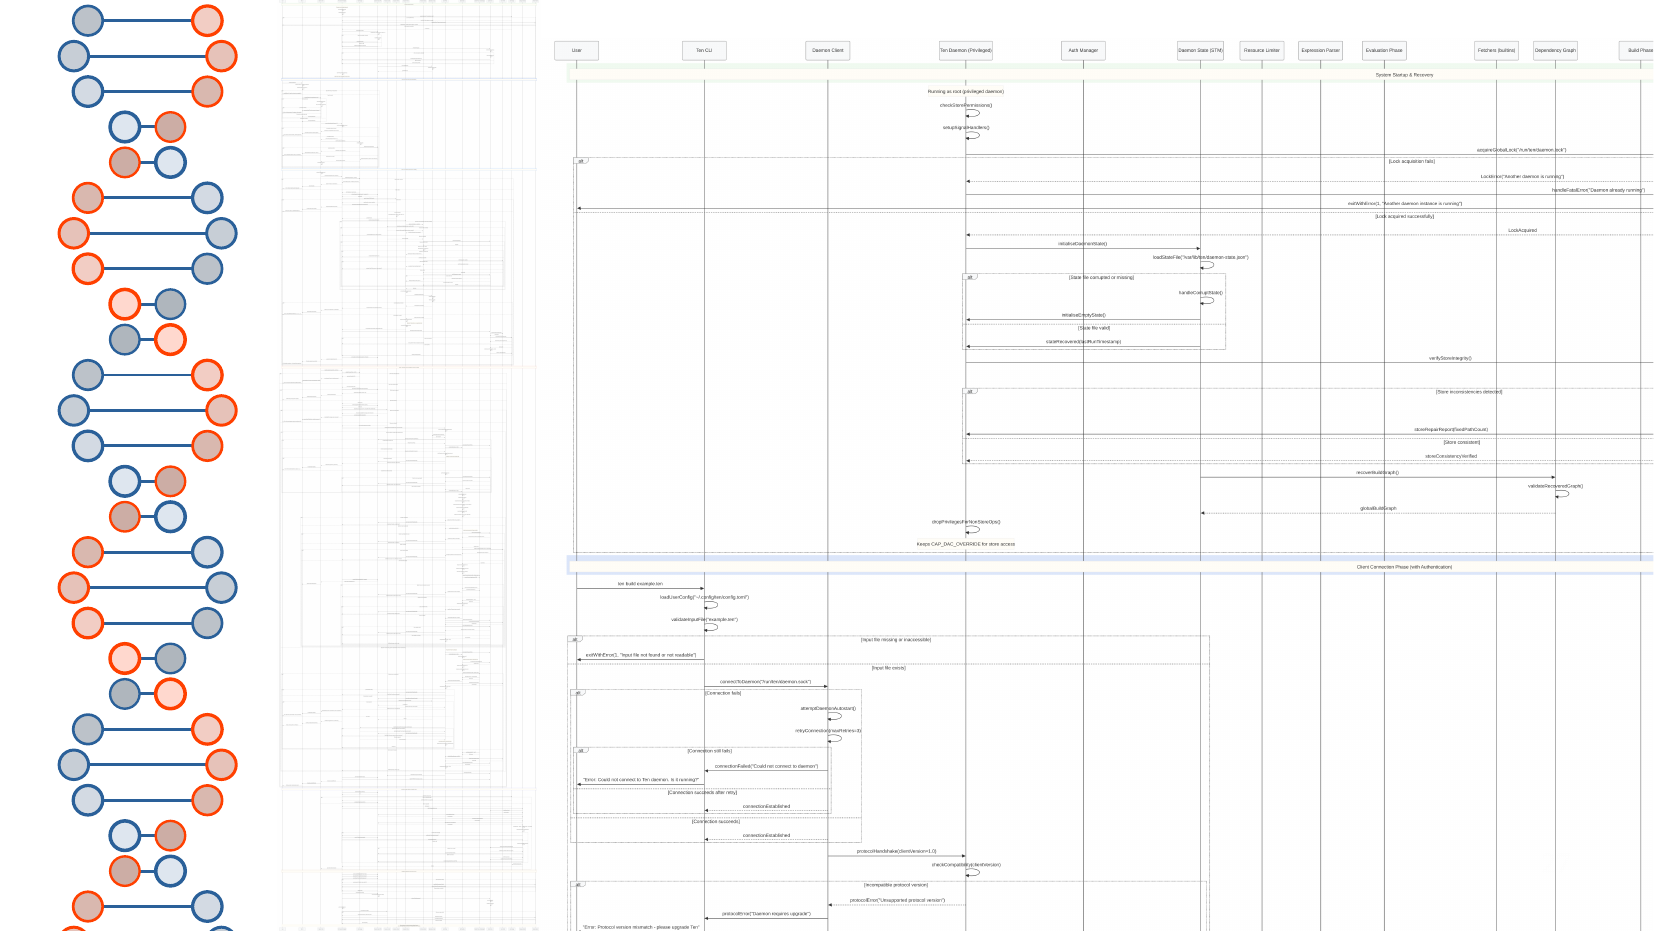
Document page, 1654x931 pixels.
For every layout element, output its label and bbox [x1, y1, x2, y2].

picture [277, 0, 1654, 931]
